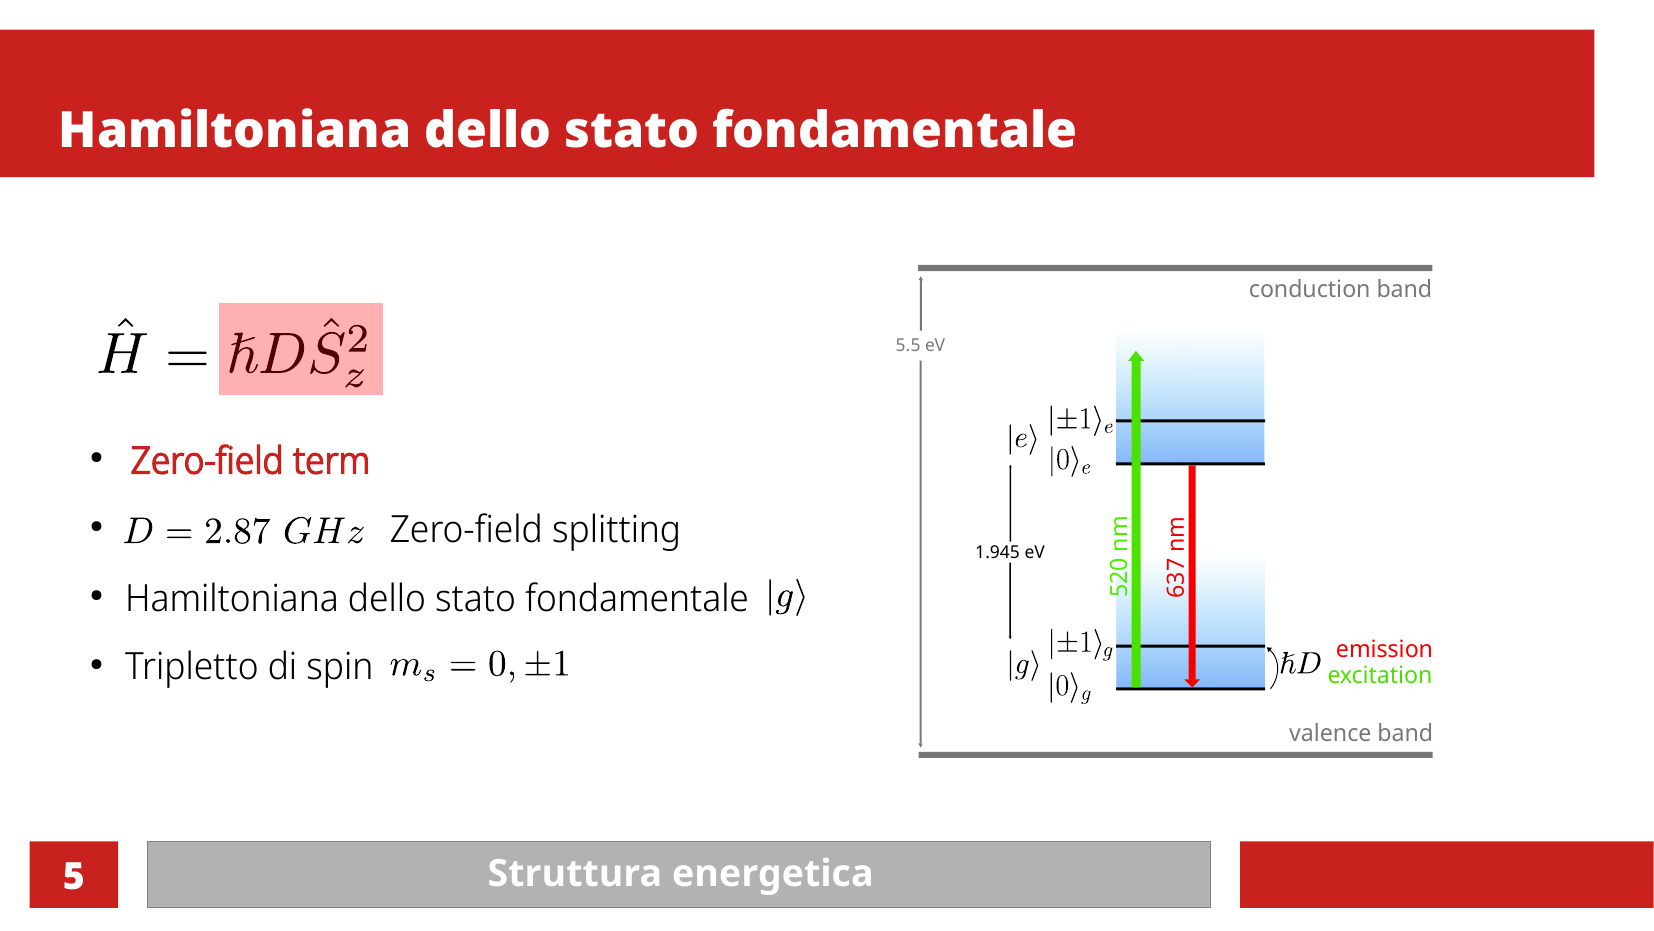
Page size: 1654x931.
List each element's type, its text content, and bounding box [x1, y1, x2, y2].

text_box [390, 650, 568, 683]
text_box [1280, 651, 1321, 674]
picture [825, 162, 1526, 863]
text_box Struttura energetica [155, 838, 1206, 905]
text_box [98, 303, 383, 395]
text_box Zero-field term Zero-field splitting Hamiltoniana dello stato fondamentale Tripletto di spin [75, 426, 825, 699]
title Hamiltoniana dello stato fondamentale [59, 44, 1595, 163]
text_box [123, 516, 364, 544]
text_box [766, 578, 805, 616]
